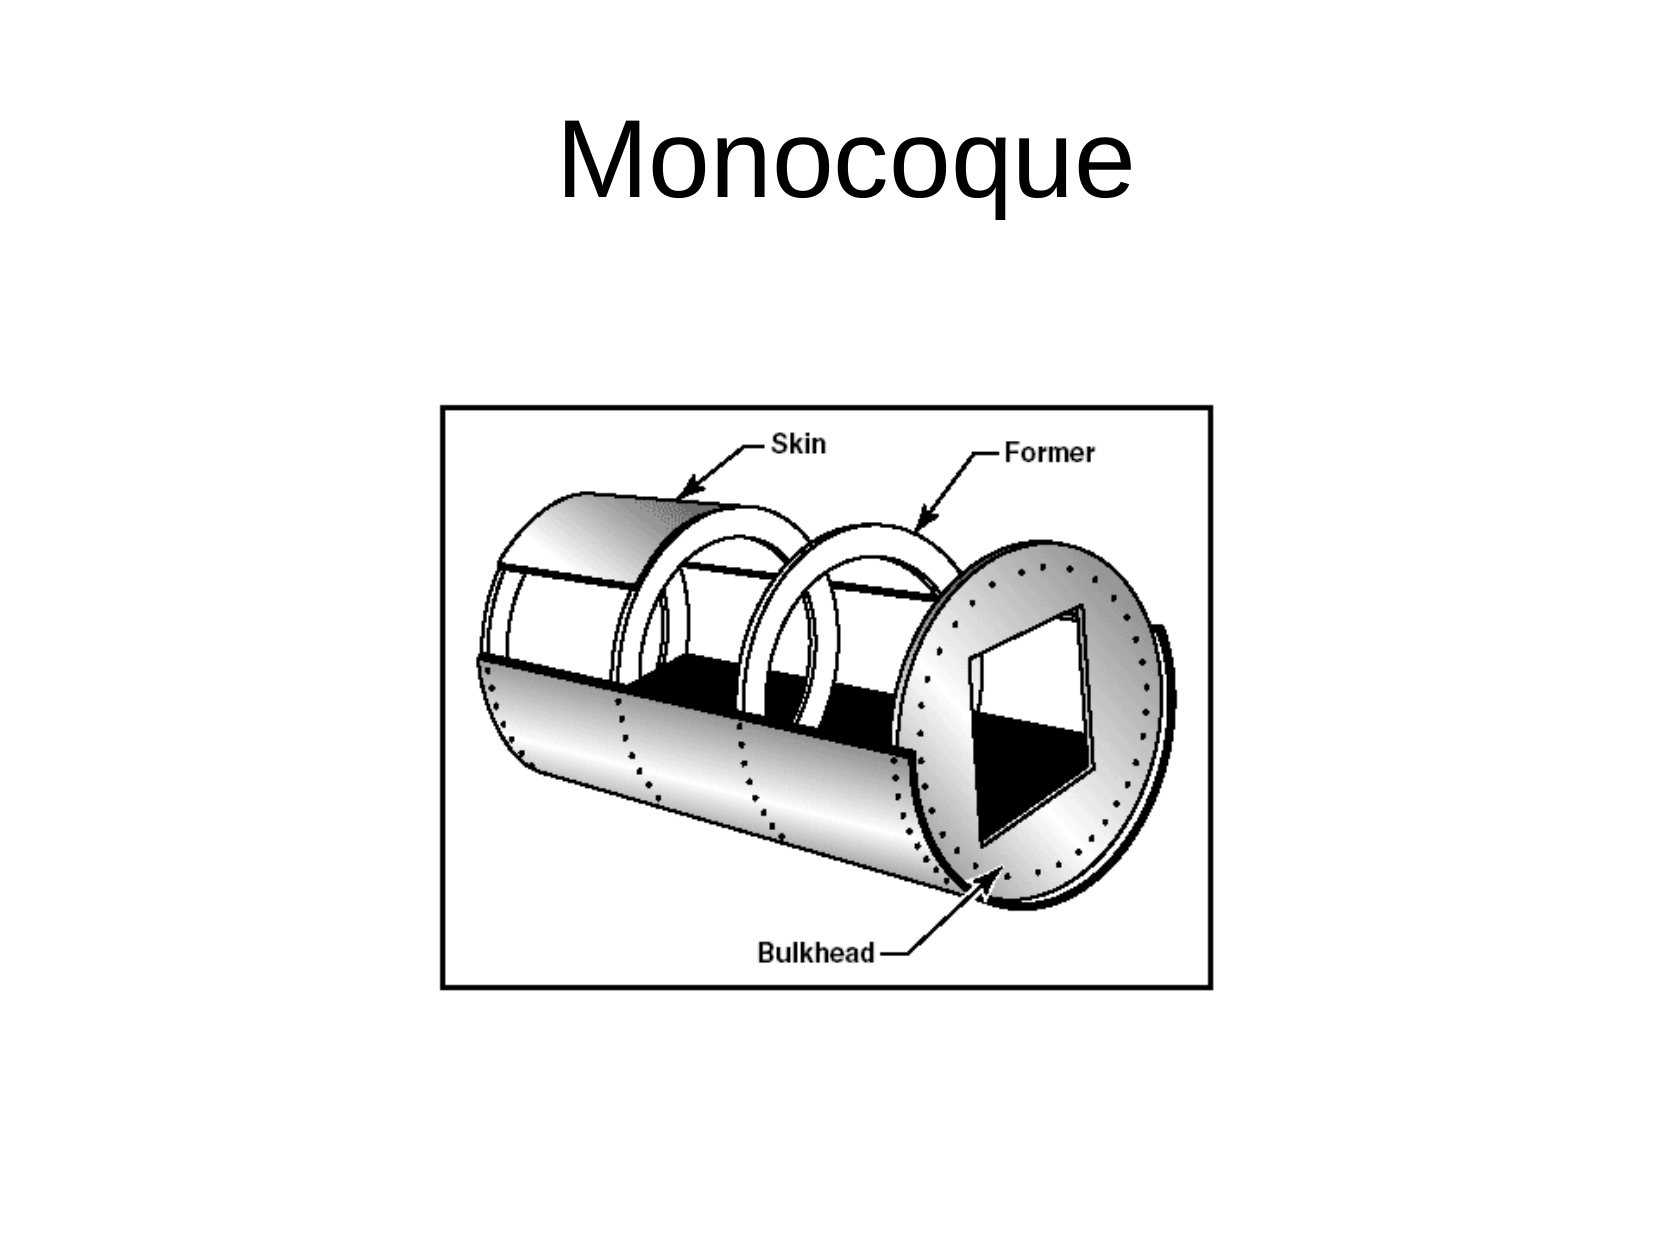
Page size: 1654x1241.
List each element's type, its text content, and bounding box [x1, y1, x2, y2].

title Monocoque [82, 49, 1571, 257]
picture [437, 402, 1217, 994]
